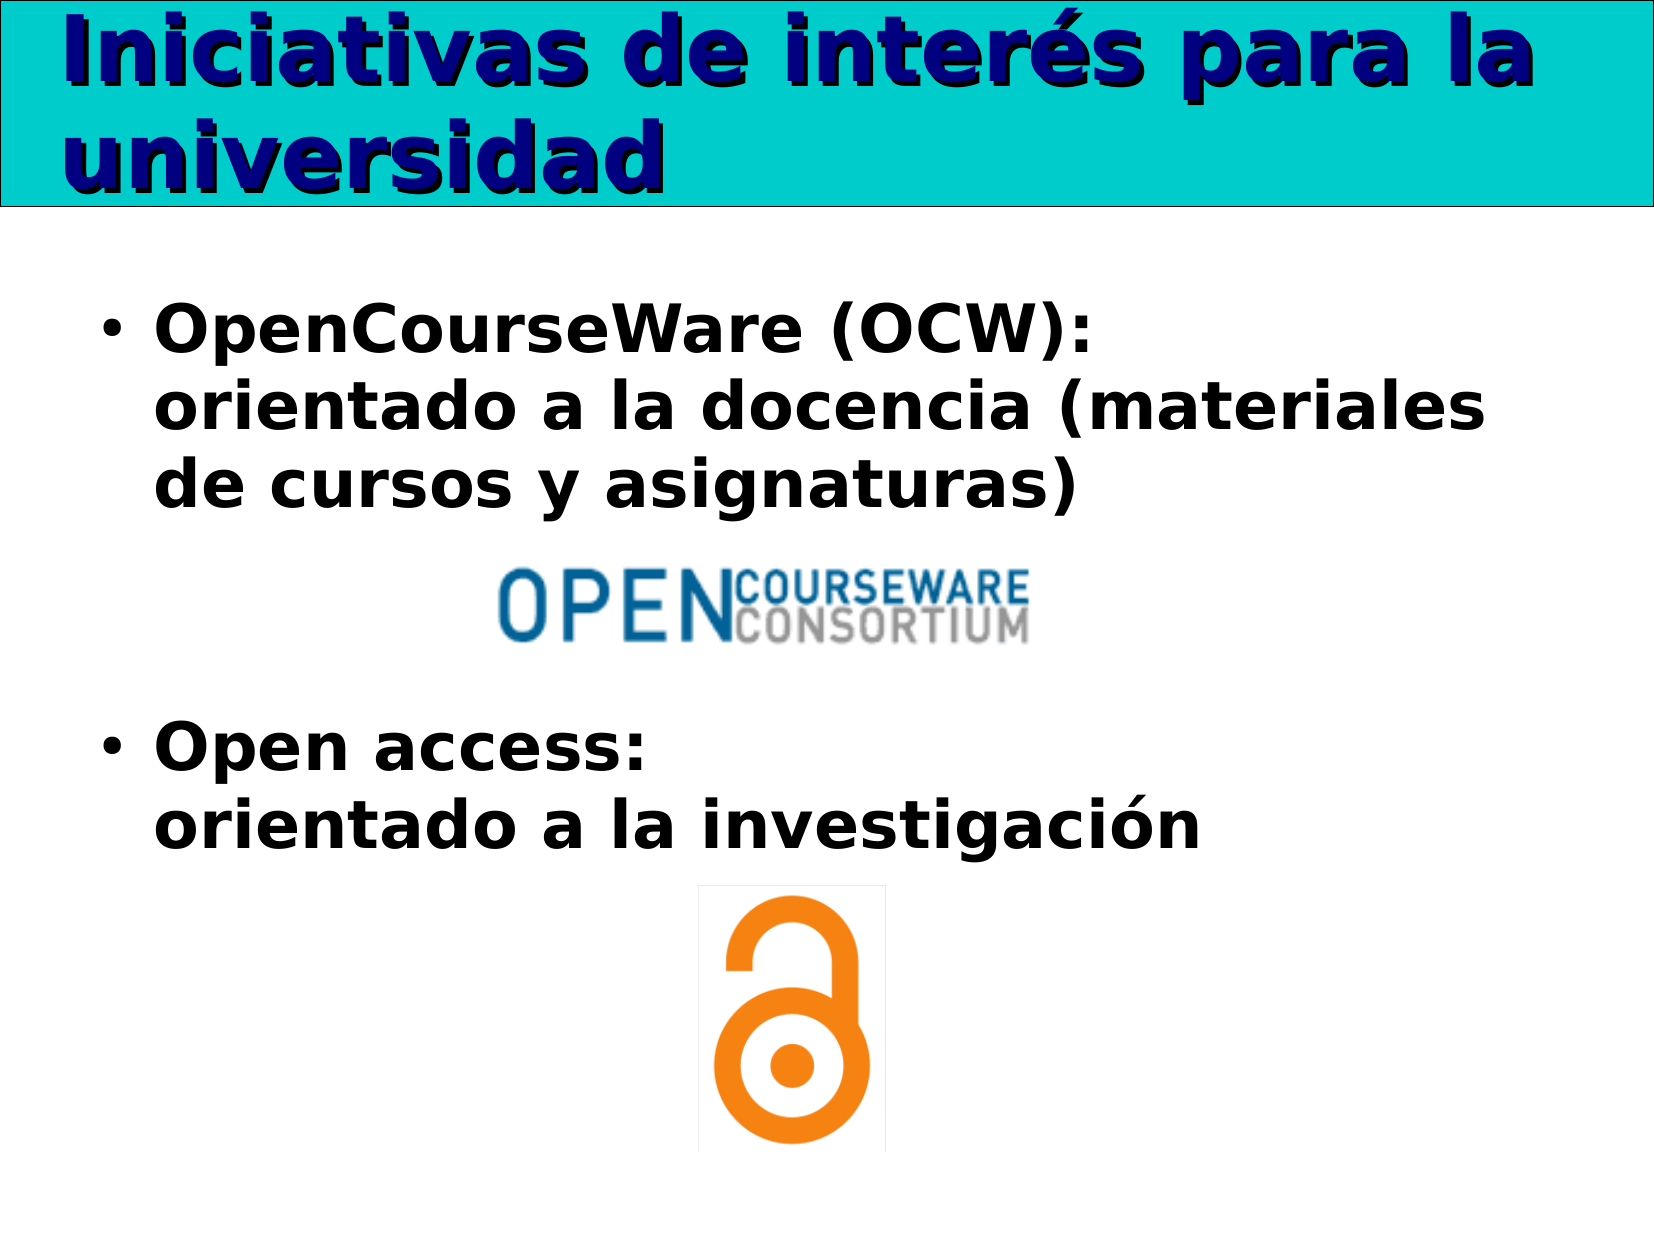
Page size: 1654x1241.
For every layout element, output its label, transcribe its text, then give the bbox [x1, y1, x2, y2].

list OpenCourseWare (OCW): orientado a la docencia (materiales de cursos y asignaturas) Open access: orientado a la investigación [82, 290, 1571, 1094]
title Iniciativas de interés para la universidad [59, 0, 1654, 211]
picture [494, 565, 1034, 650]
picture [698, 885, 886, 1152]
